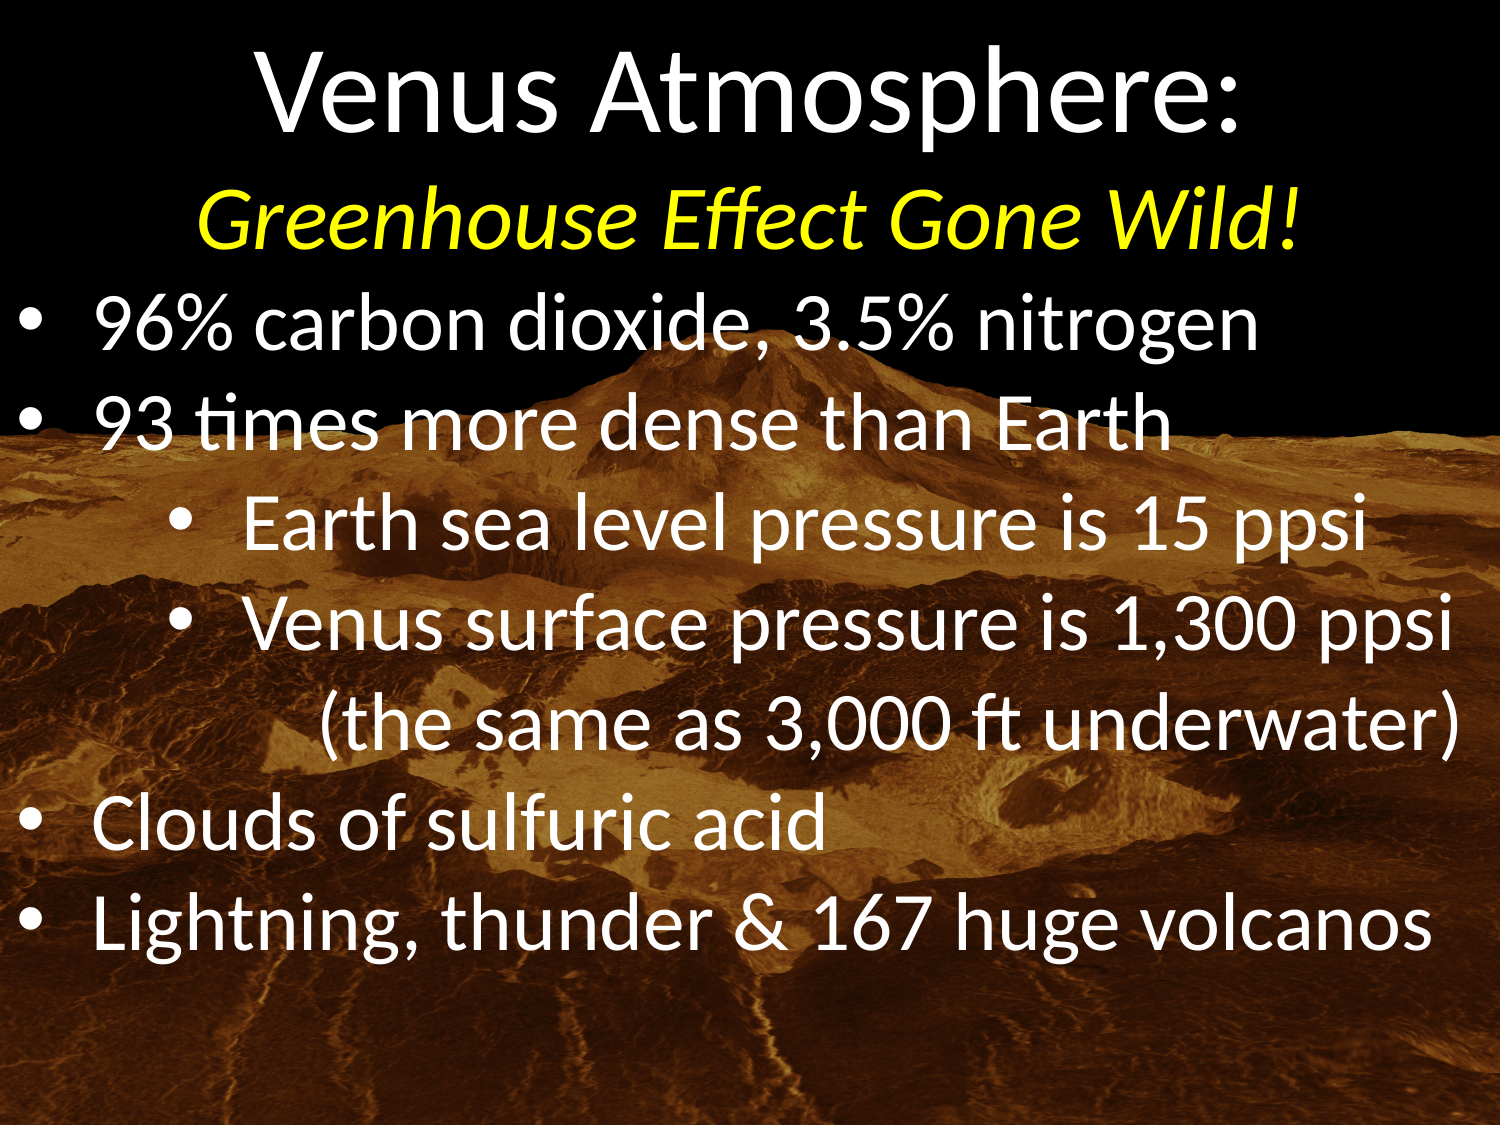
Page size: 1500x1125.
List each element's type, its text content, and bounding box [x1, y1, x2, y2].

text_box Venus Atmosphere: Greenhouse Effect Gone Wild! 96% carbon dioxide, 3.5% nitrogen 93 times more dense than Earth Earth sea level pressure is 15 ppsi Venus surface pressure is 1,300 ppsi (the same as 3,000 ft underwater) Clouds of sulfuric acid Lightning, thunder & 167 huge volcanos [1, 0, 1500, 1125]
